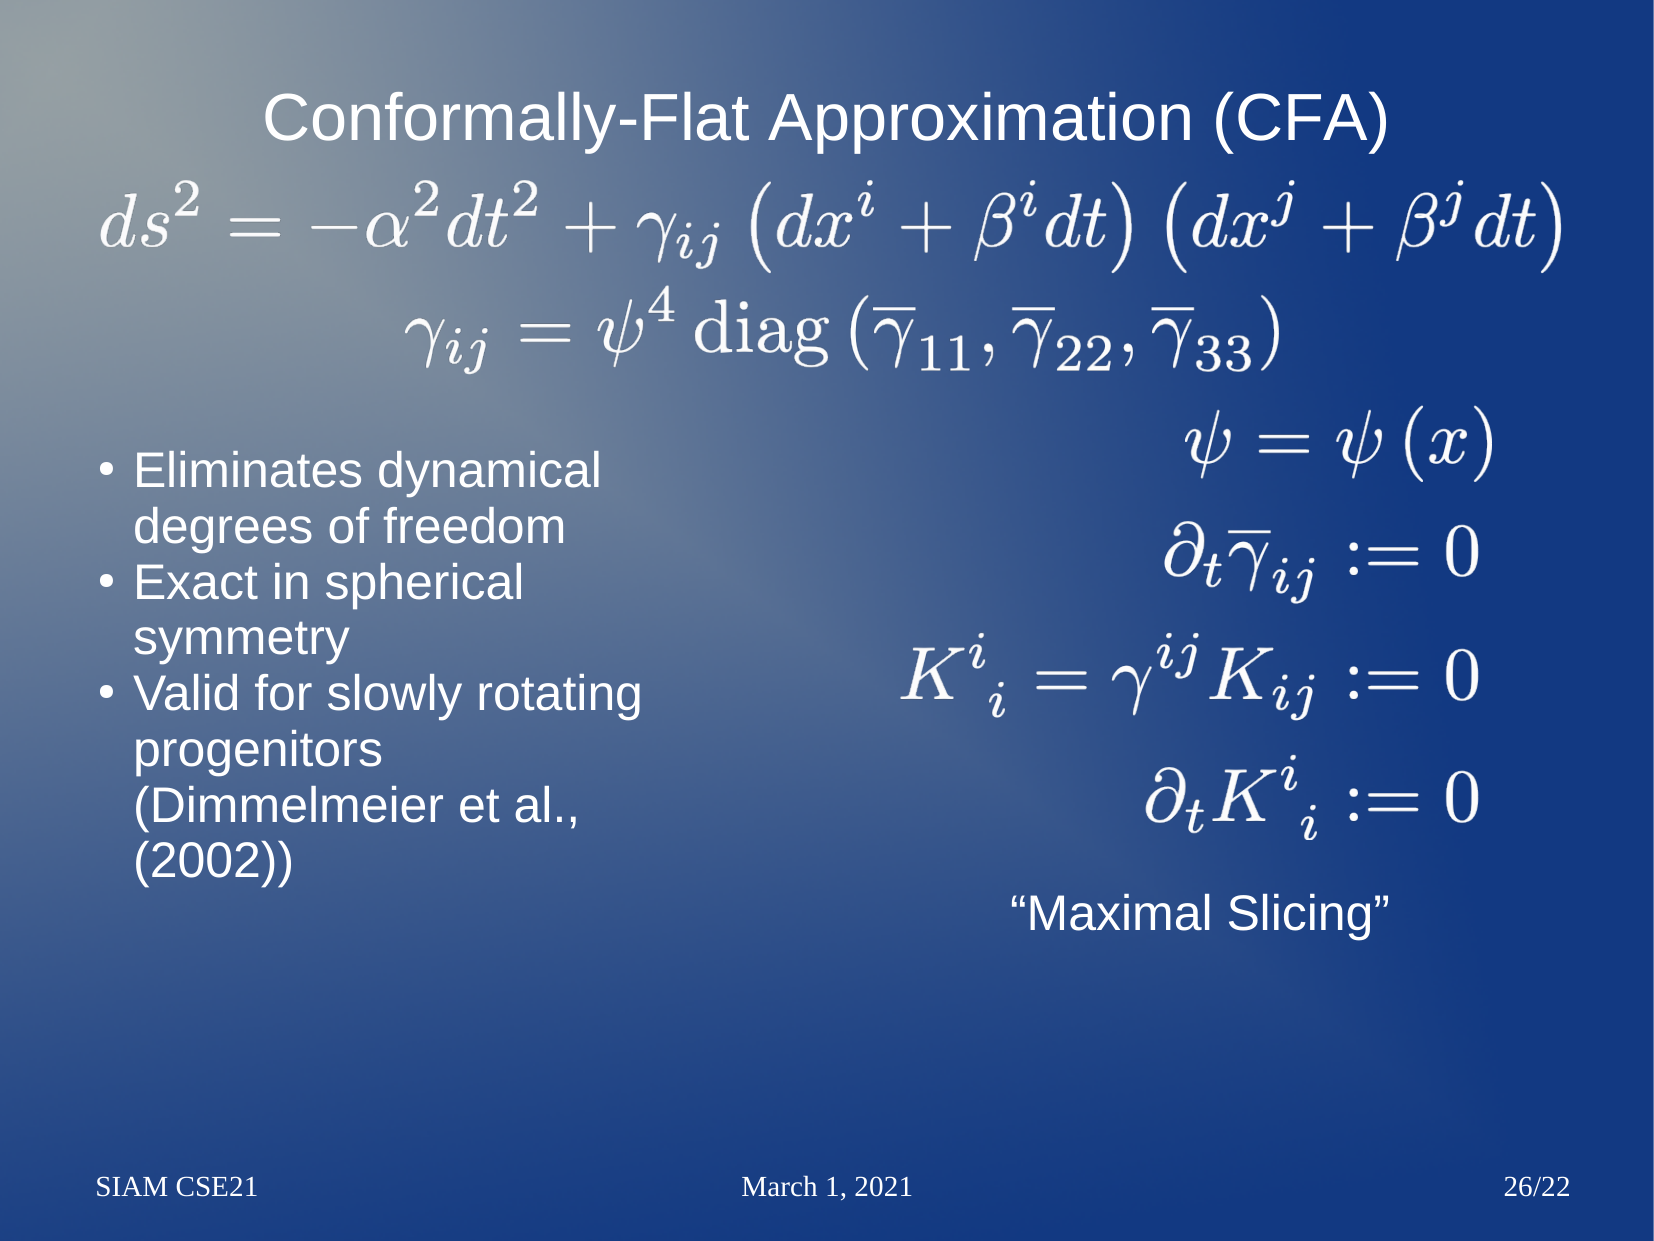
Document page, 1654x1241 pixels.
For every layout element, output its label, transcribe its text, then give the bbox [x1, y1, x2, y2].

title Conformally-Flat Approximation (CFA) [82, 13, 1571, 222]
text_box Eliminates dynamical degrees of freedom Exact in spherical symmetry Valid for slowly rotating progenitors (Dimmelmeier et al., (2002)) [82, 435, 706, 902]
text_box “Maximal Slicing” [995, 878, 1416, 949]
picture [0, 0, 1654, 1241]
